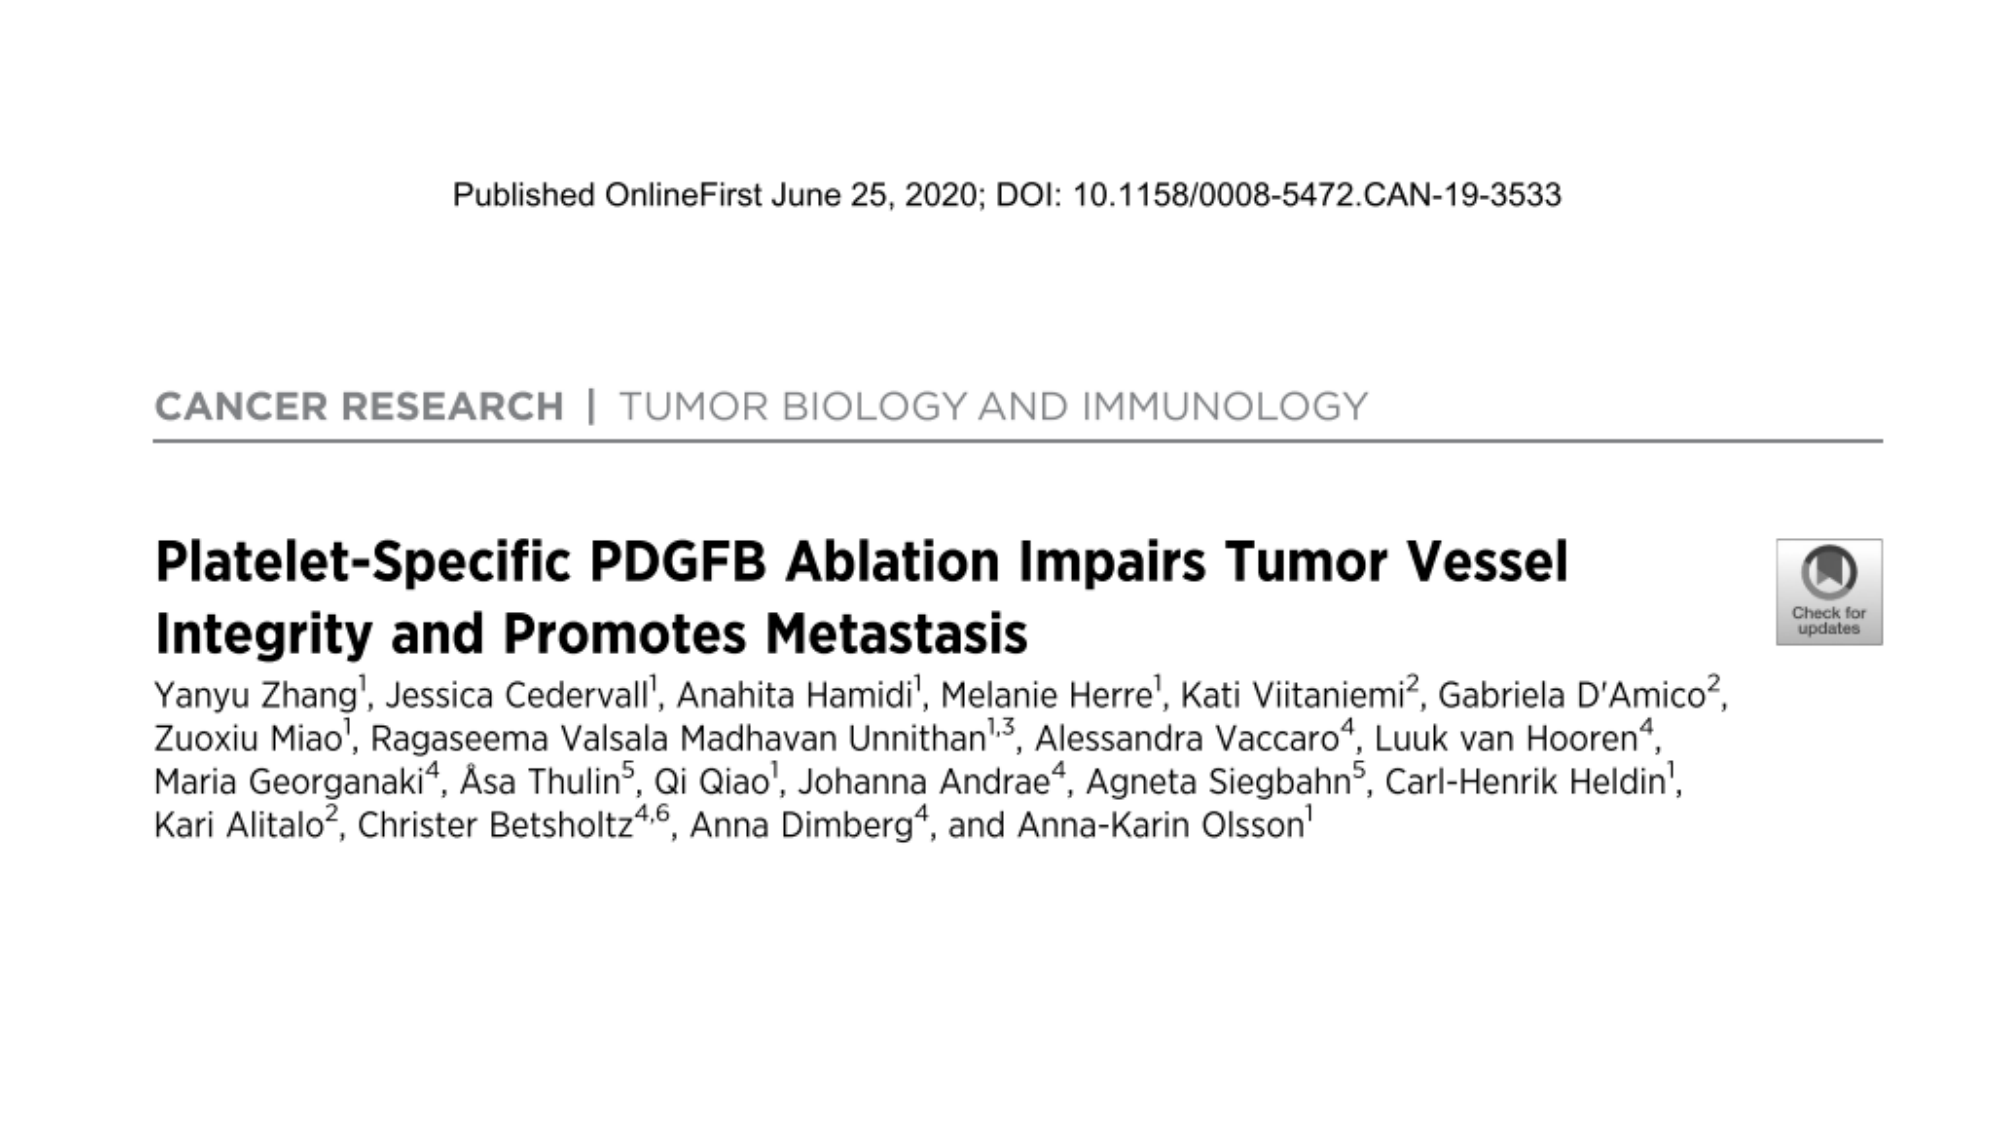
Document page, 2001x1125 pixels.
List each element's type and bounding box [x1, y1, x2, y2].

picture [56, 163, 1944, 911]
